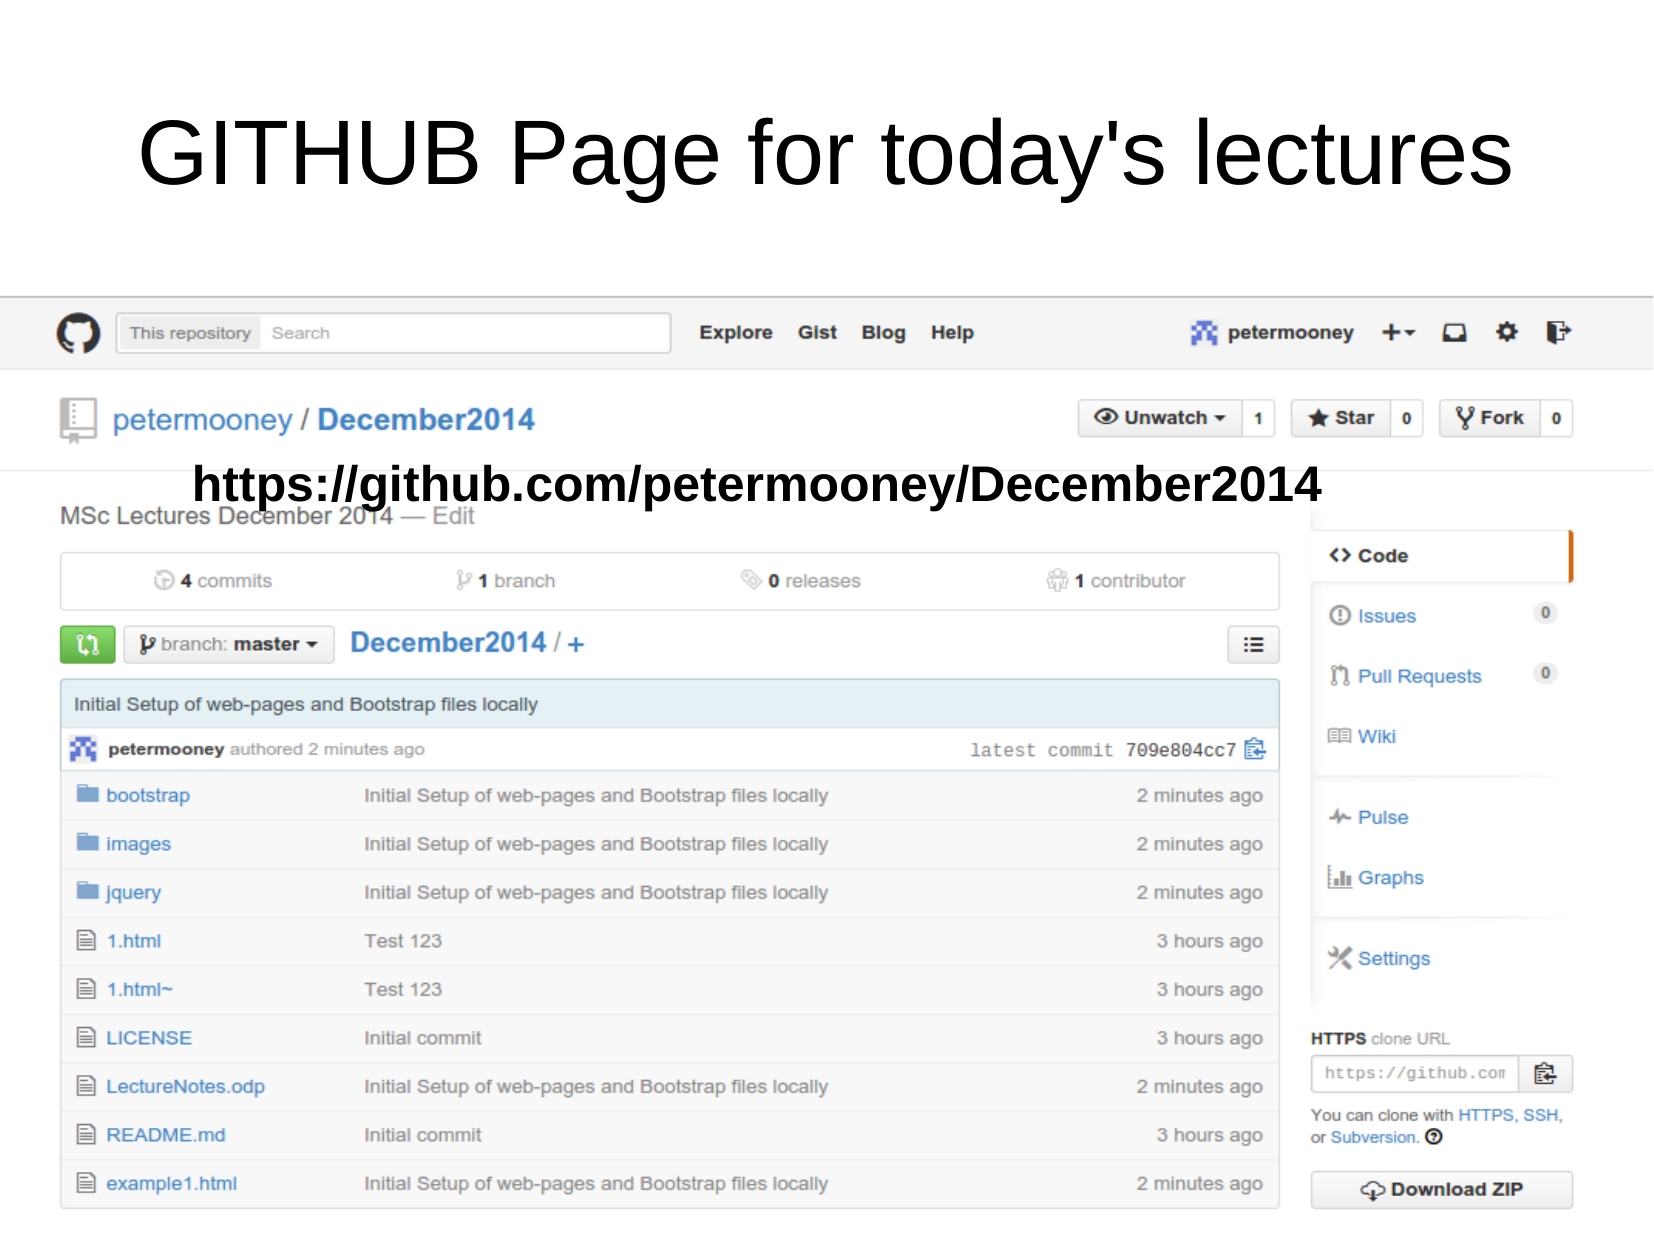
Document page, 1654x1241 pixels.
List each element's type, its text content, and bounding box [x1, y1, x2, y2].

title GITHUB Page for today's lectures [82, 49, 1571, 257]
text_box https://github.com/petermooney/December2014 [177, 448, 1477, 520]
picture [0, 295, 1654, 1224]
